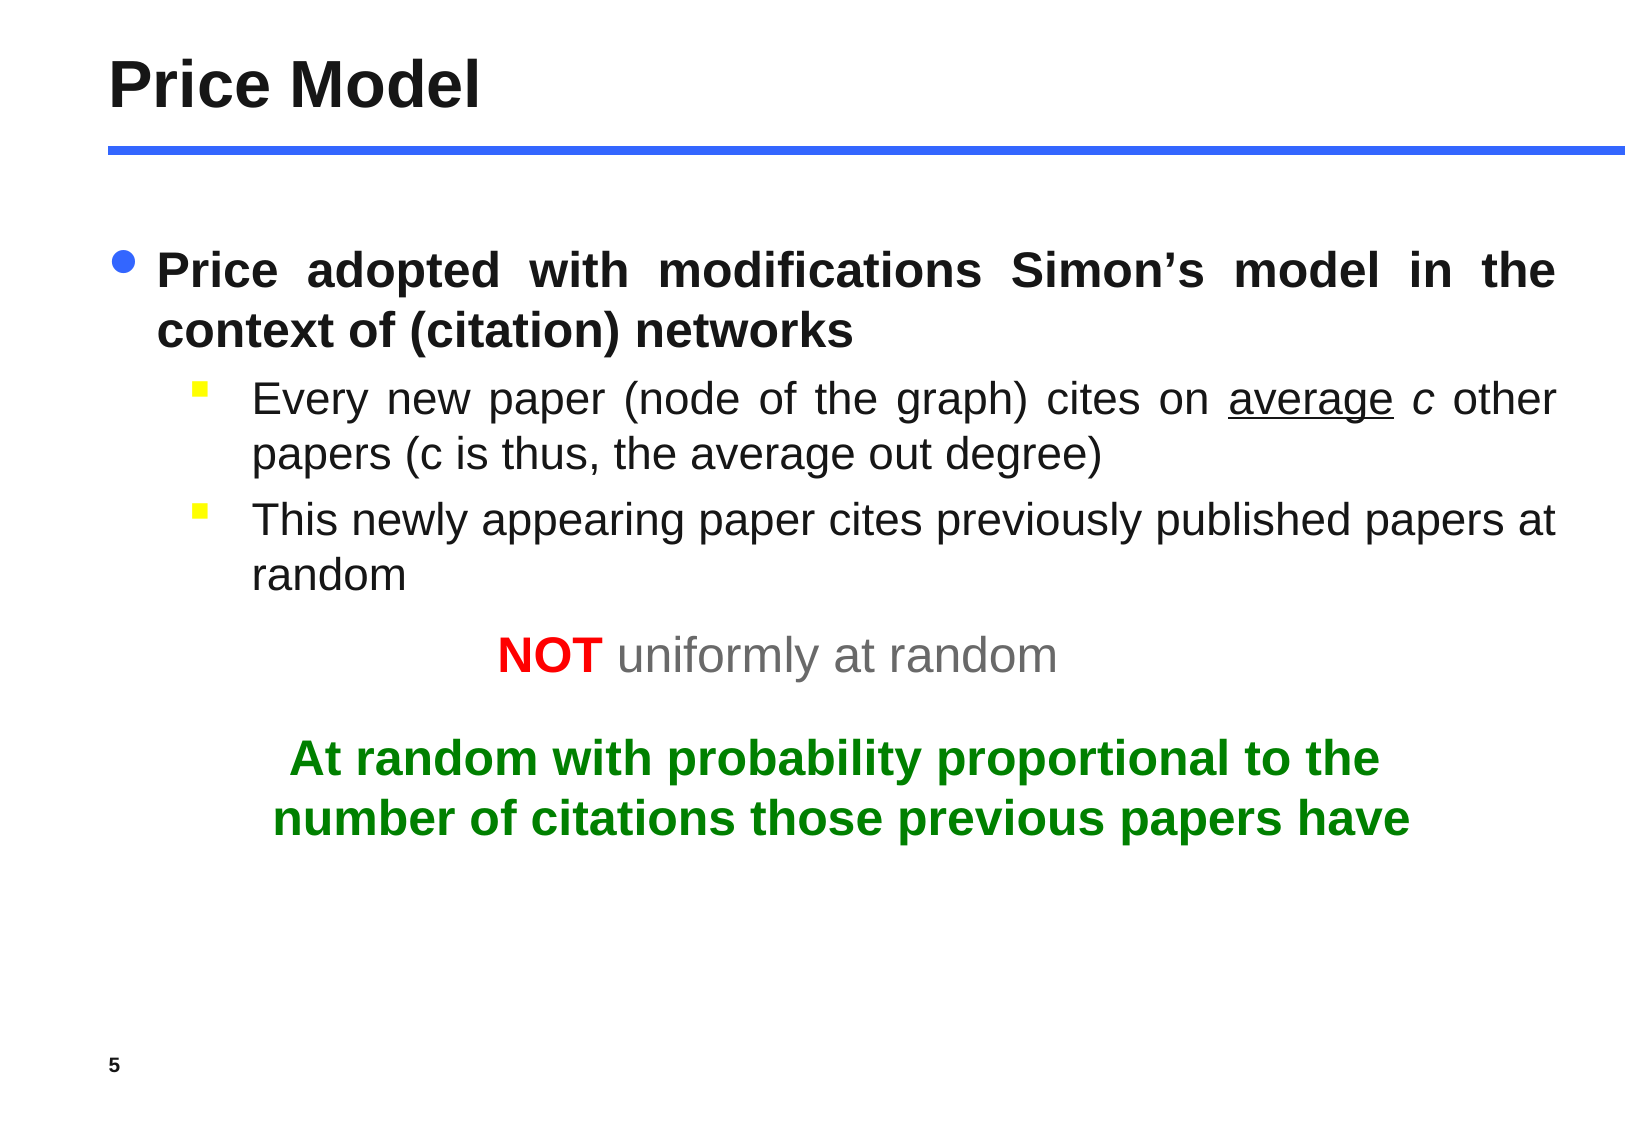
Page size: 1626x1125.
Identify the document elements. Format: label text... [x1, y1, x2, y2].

text_box NOT uniformly at random [482, 614, 1074, 691]
text_box <number> [108, 1051, 188, 1077]
list Price adopted with modifications Simon’s model in the context of (citation) networks Every new paper (node of the graph) cites on average c other papers (c is thus, the average out degree) This newly appearing paper cites previously published papers at random [108, 237, 1558, 975]
title Price Model [108, 30, 1558, 131]
text_box At random with probability proportional to the number of citations those previous papers have [257, 717, 1427, 854]
